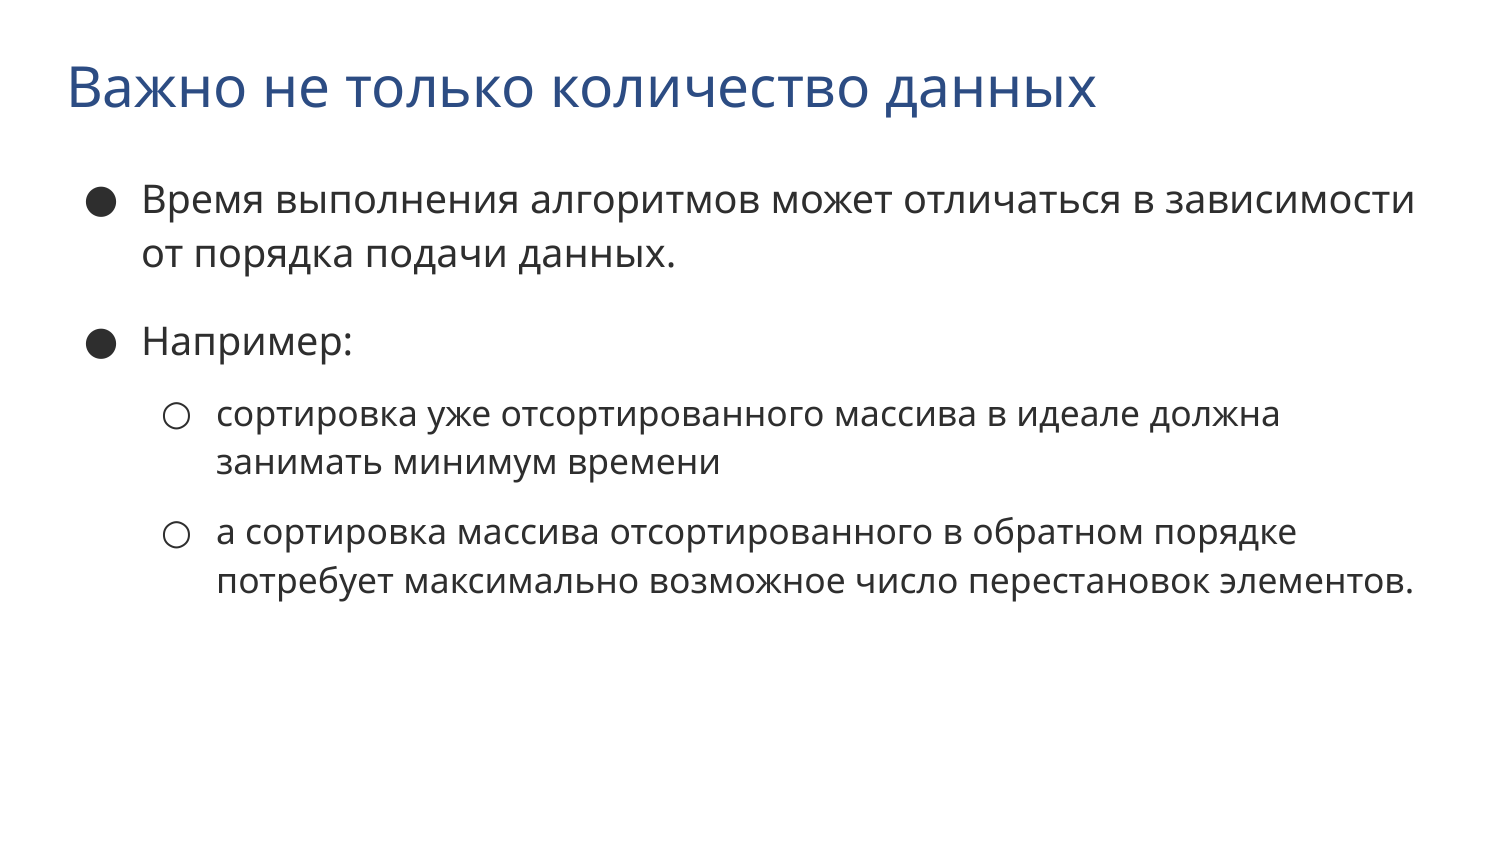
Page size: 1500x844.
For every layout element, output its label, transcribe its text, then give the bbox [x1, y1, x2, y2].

list Время выполнения алгоритмов может отличаться в зависимости от порядка подачи данных. Например: сортировка уже отсортированного массива в идеале должна занимать минимум времени а сортировка массива отсортированного в обратном порядке потребует максимально возможное число перестановок элементов. [51, 151, 1449, 821]
title Важно не только количество данных [51, 35, 1449, 130]
